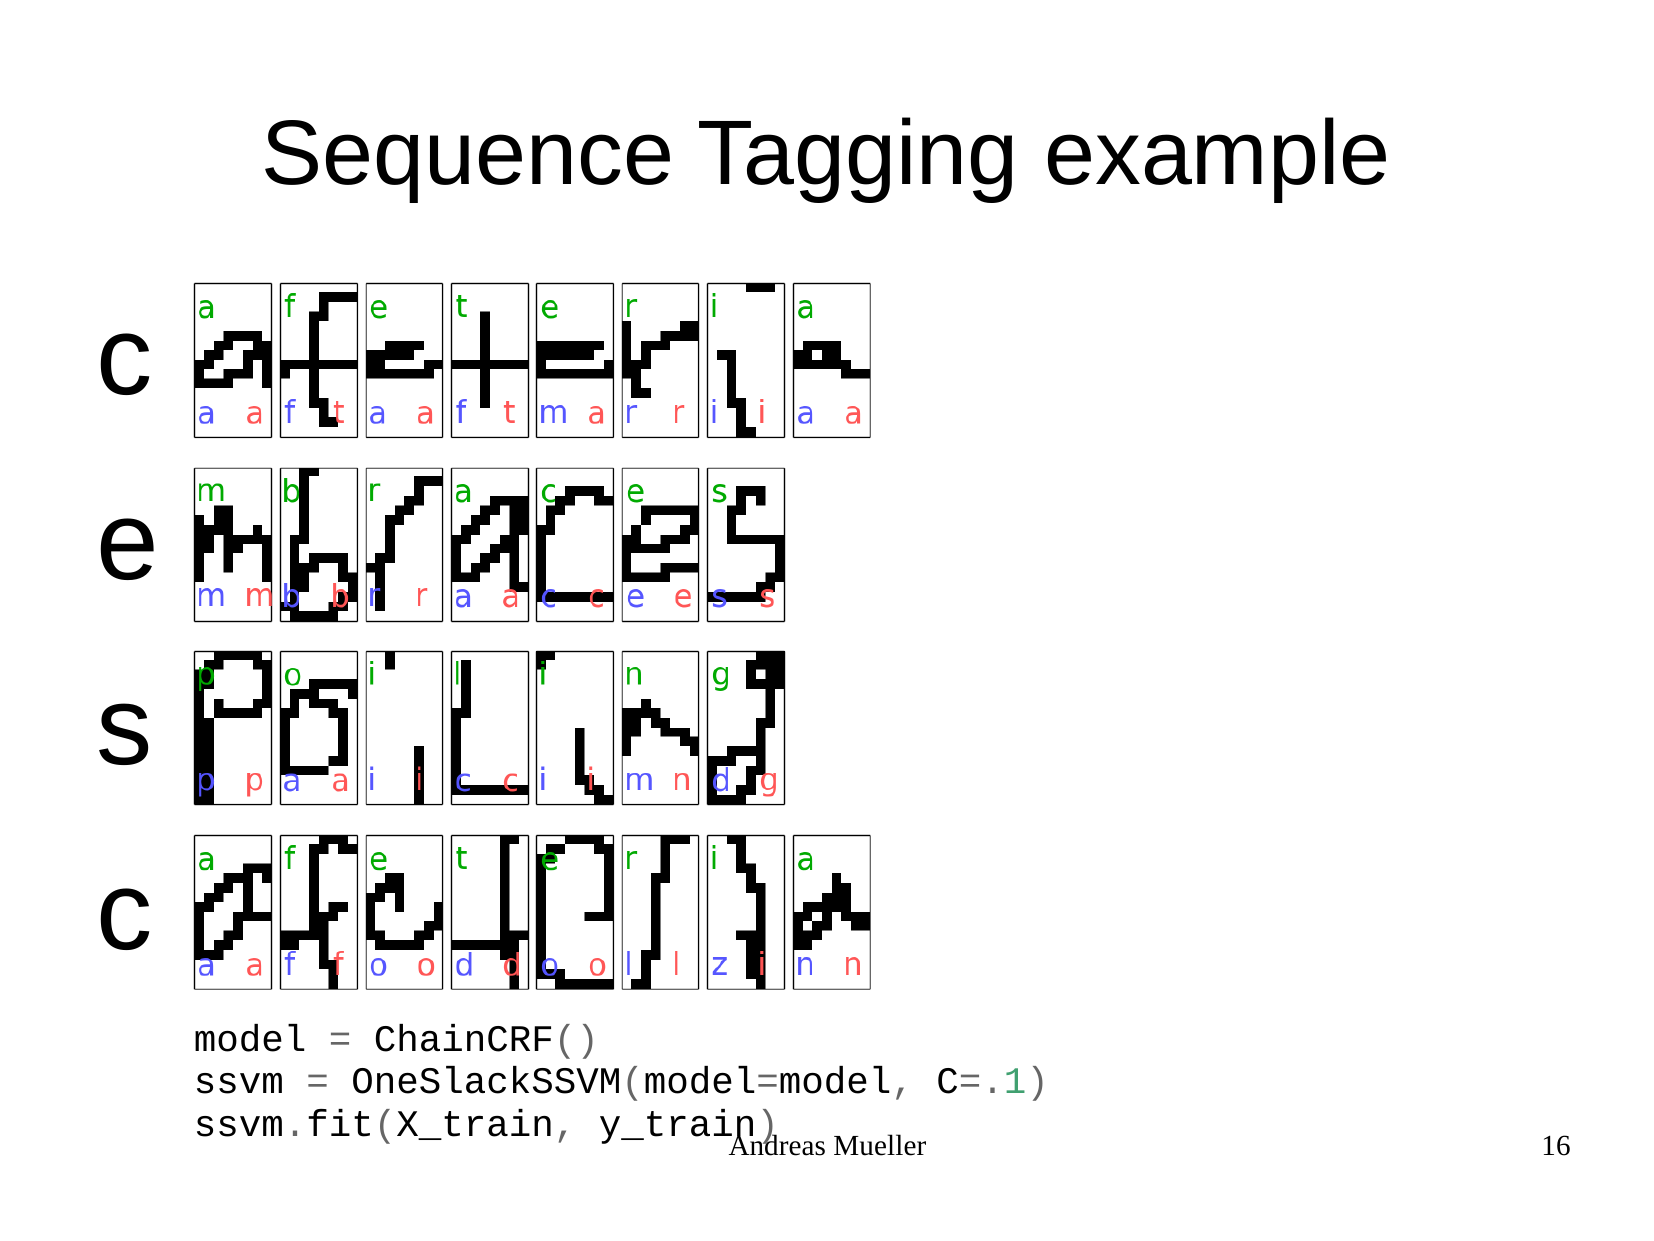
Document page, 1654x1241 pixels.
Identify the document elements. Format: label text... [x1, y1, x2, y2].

text_box c [81, 285, 202, 426]
title Sequence Tagging example [82, 49, 1571, 257]
text_box s [81, 654, 202, 796]
text_box c [81, 840, 202, 981]
text_box e [81, 470, 202, 611]
picture [193, 282, 871, 991]
text_box model = ChainCRF() ssvm = OneSlackSSVM(model=model, C=.1) ssvm.fit(X_train, y_train) [194, 1020, 1654, 1192]
